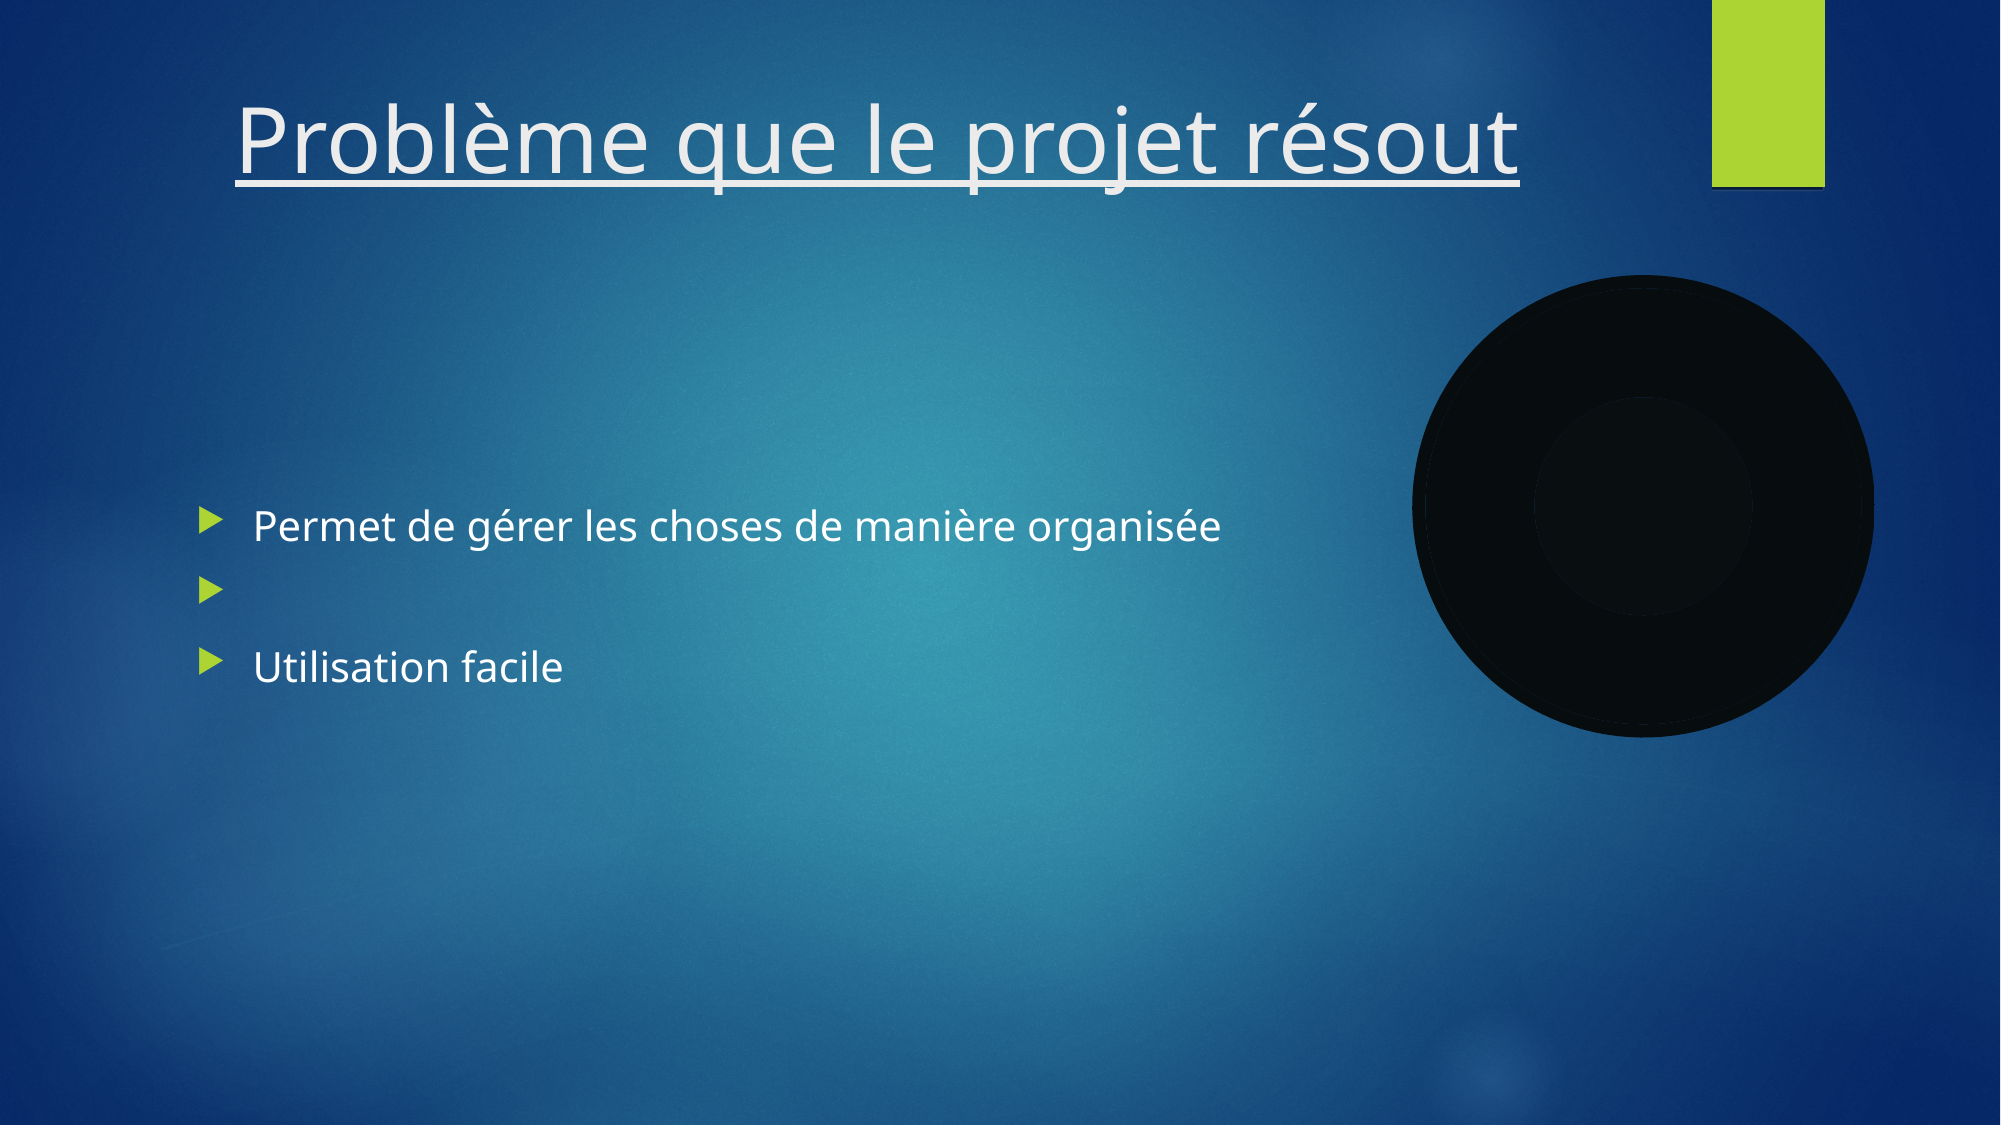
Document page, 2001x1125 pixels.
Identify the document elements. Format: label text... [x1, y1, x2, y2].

list Permet de gérer les choses de manière organisée Utilisation facile [181, 491, 1649, 1125]
title Problème que le projet résout [106, 74, 1649, 401]
